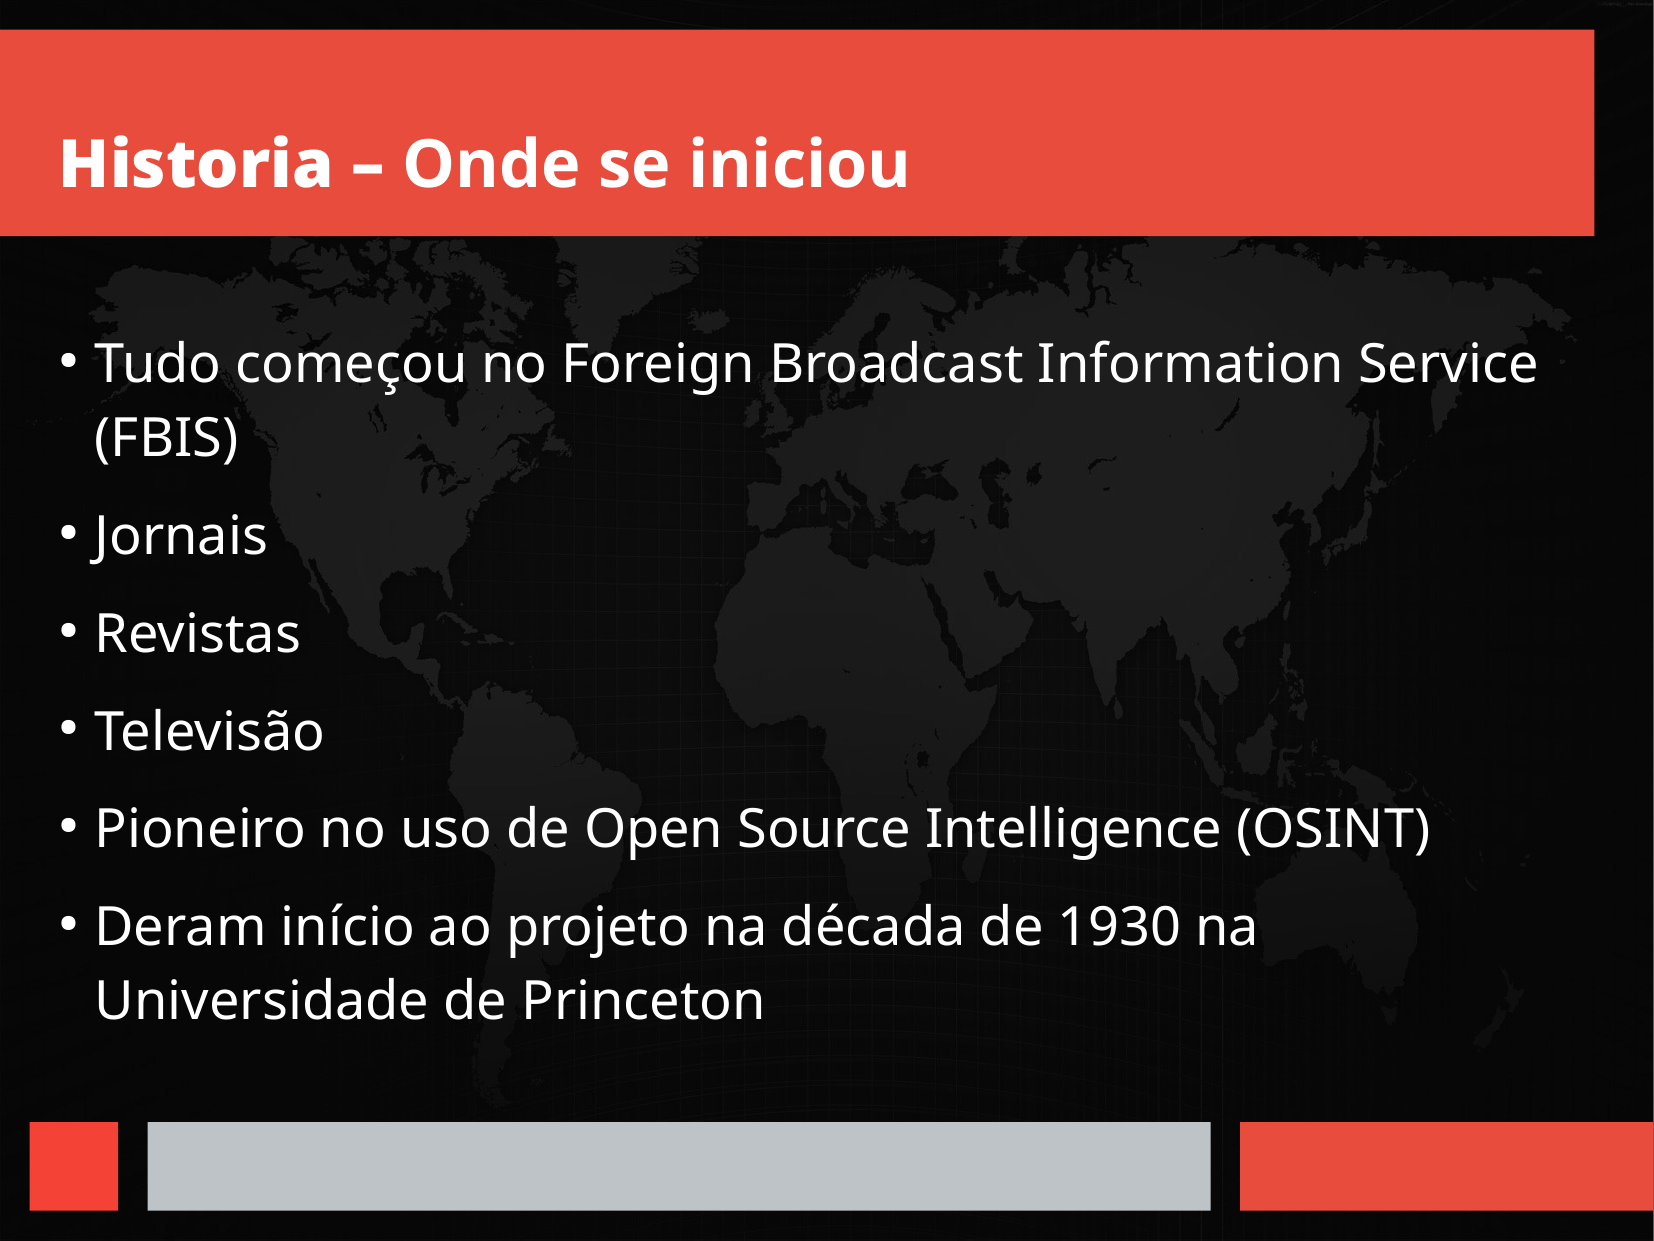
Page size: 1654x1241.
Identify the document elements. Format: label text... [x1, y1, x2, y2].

title Historia – Onde se iniciou [59, 59, 1595, 207]
list Tudo começou no Foreign Broadcast Information Service (FBIS) Jornais Revistas Televisão Pioneiro no uso de Open Source Intelligence (OSINT) Deram início ao projeto na década de 1930 na Universidade de Princeton [59, 324, 1565, 1093]
picture [0, 0, 1654, 1241]
